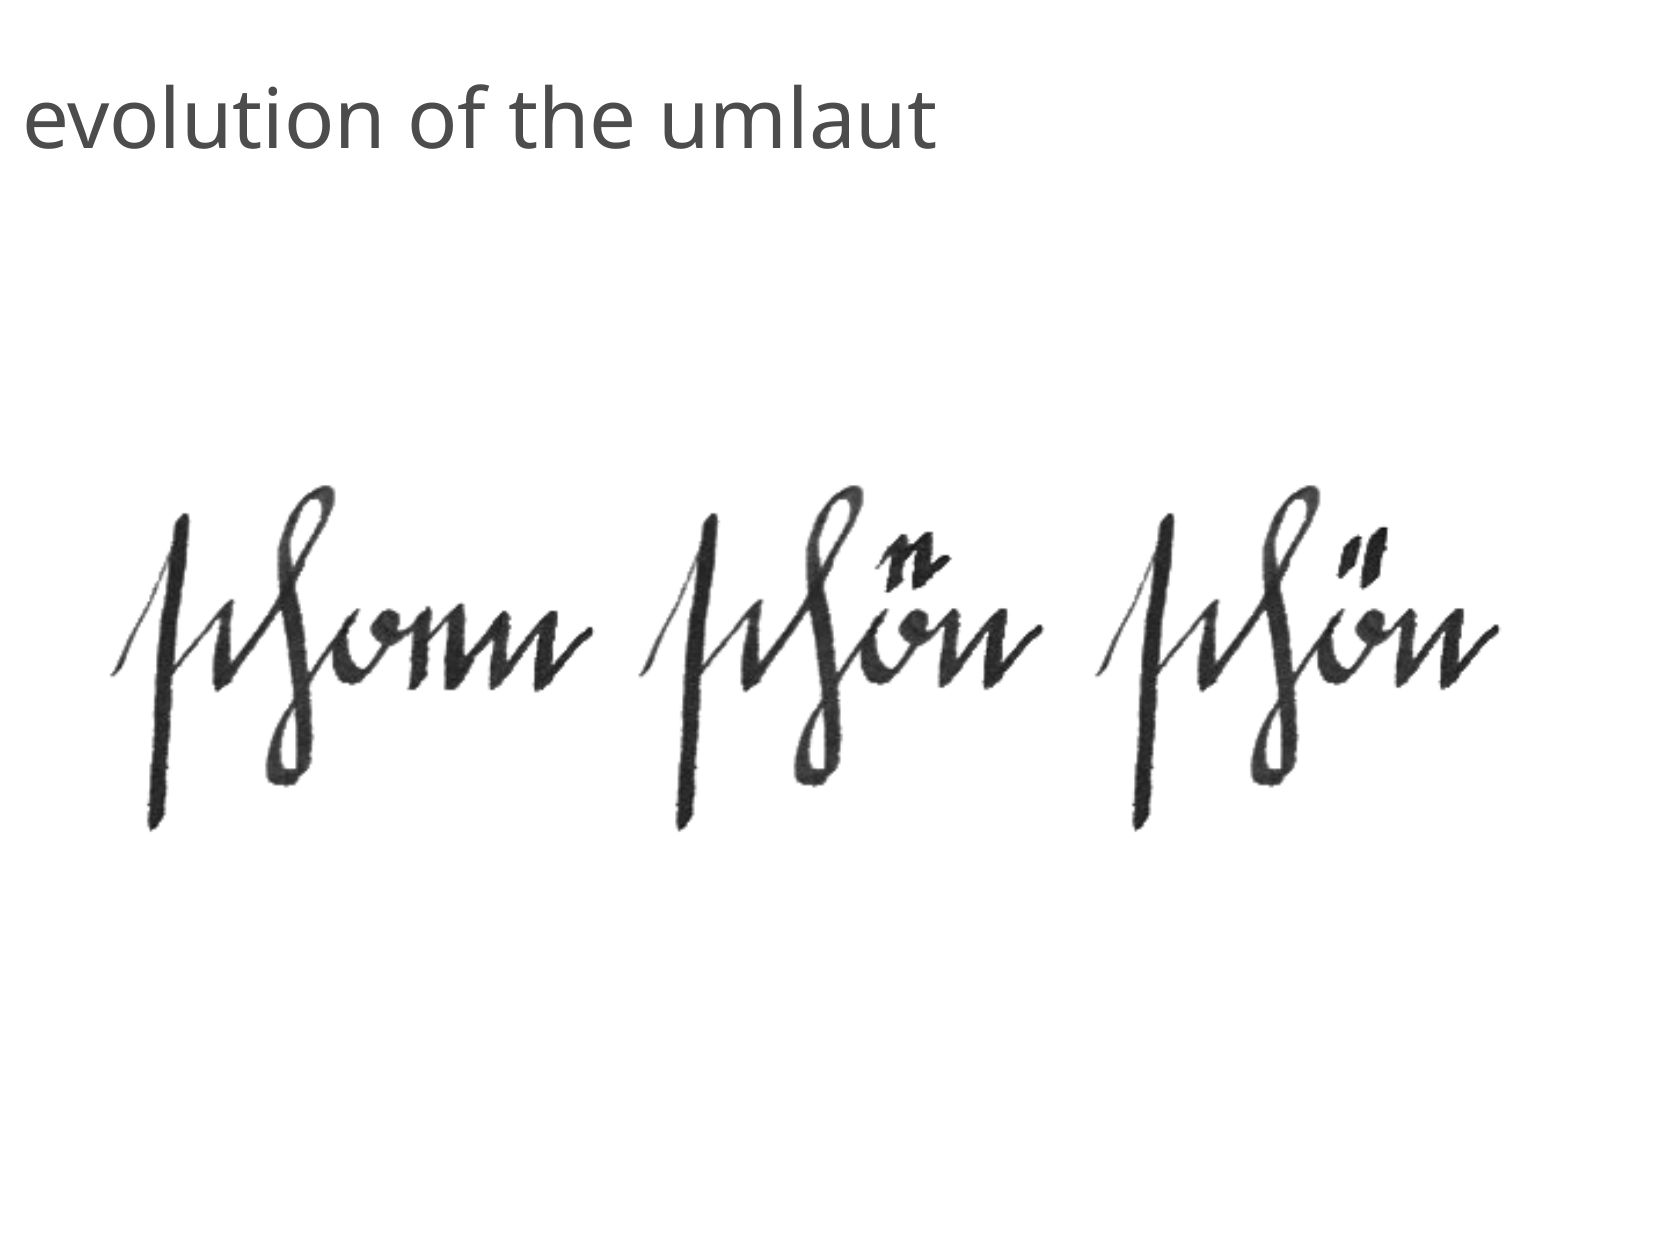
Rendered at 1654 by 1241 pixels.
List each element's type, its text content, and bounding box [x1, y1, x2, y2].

title evolution of the umlaut [22, 19, 1654, 213]
picture [53, 470, 1564, 860]
